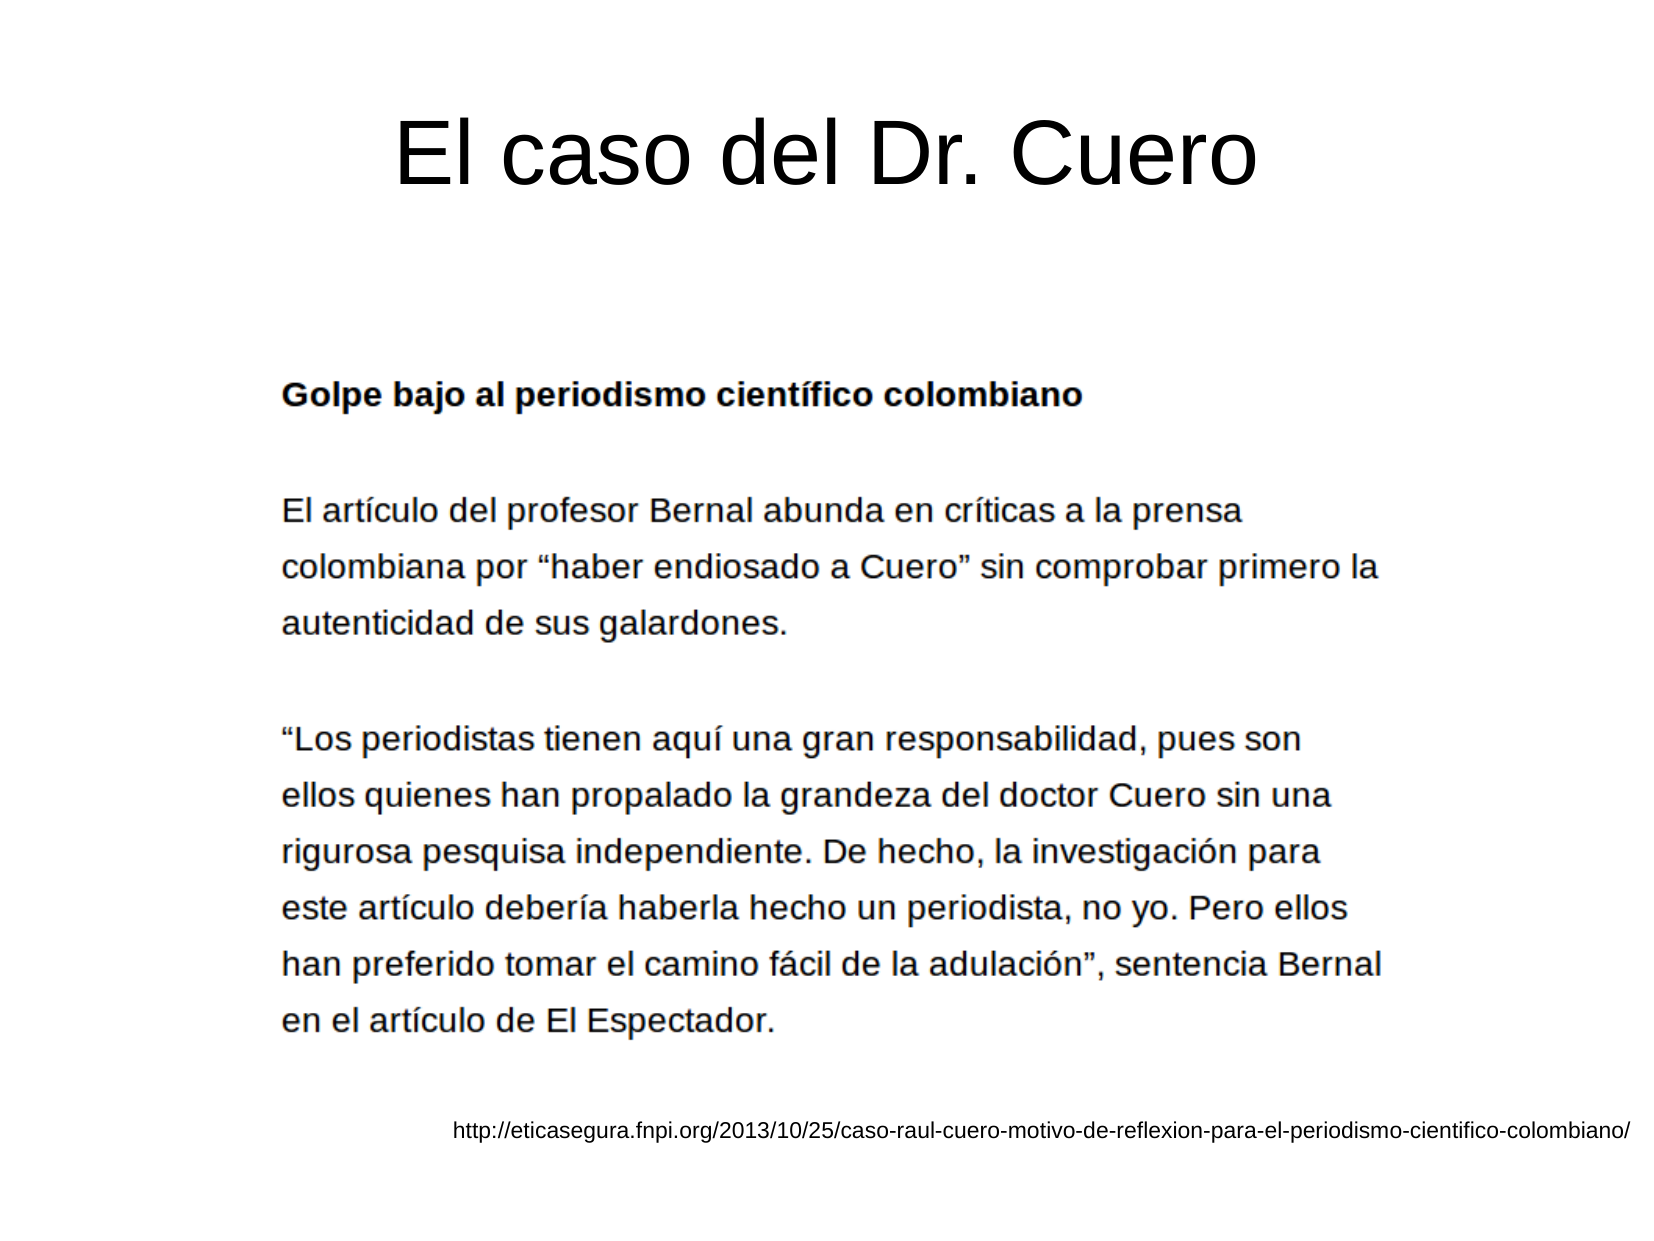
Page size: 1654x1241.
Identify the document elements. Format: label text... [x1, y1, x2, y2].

title El caso del Dr. Cuero [82, 49, 1571, 257]
picture [252, 358, 1412, 1073]
text_box http://eticasegura.fnpi.org/2013/10/25/caso-raul-cuero-motivo-de-reflexion-para-el-periodismo-cientifico-colombiano/ [438, 1110, 1654, 1209]
